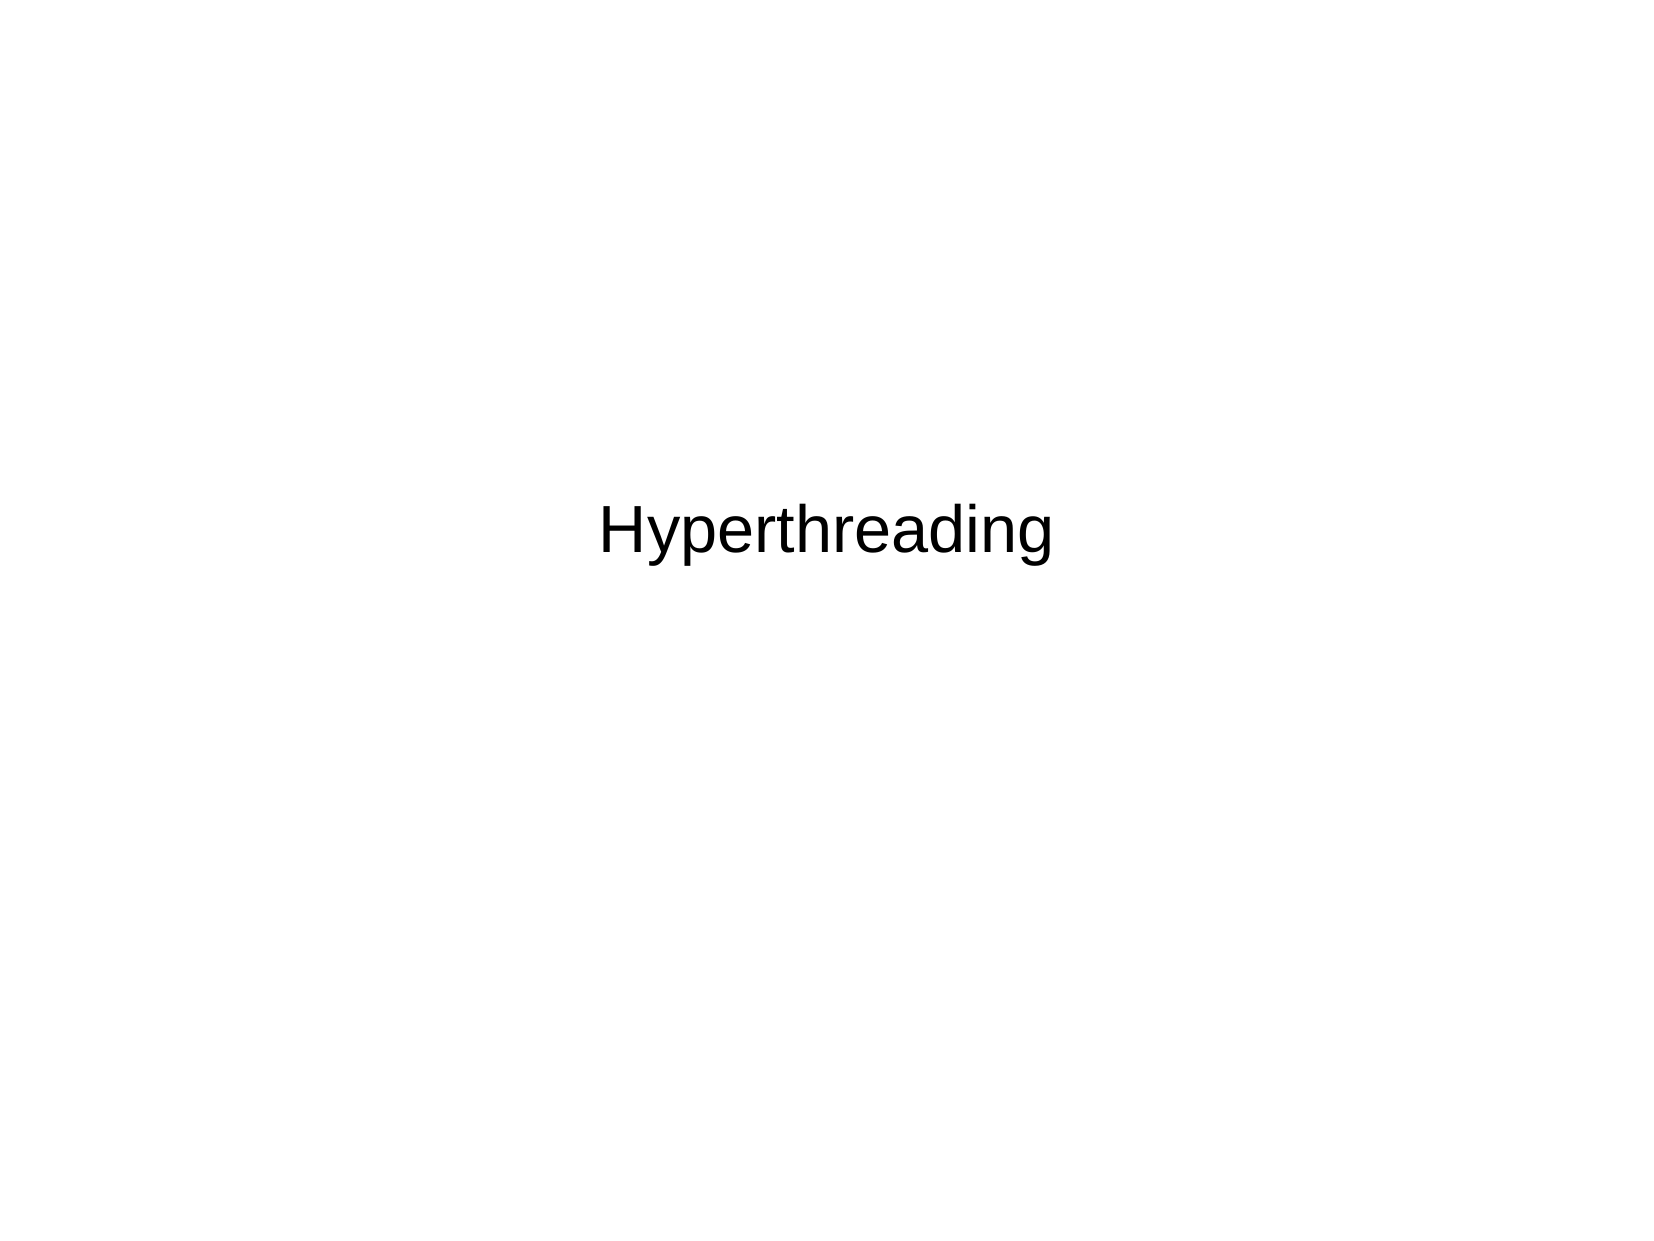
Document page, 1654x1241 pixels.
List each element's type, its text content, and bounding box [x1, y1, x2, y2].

subtitle Hyperthreading [82, 49, 1571, 1010]
